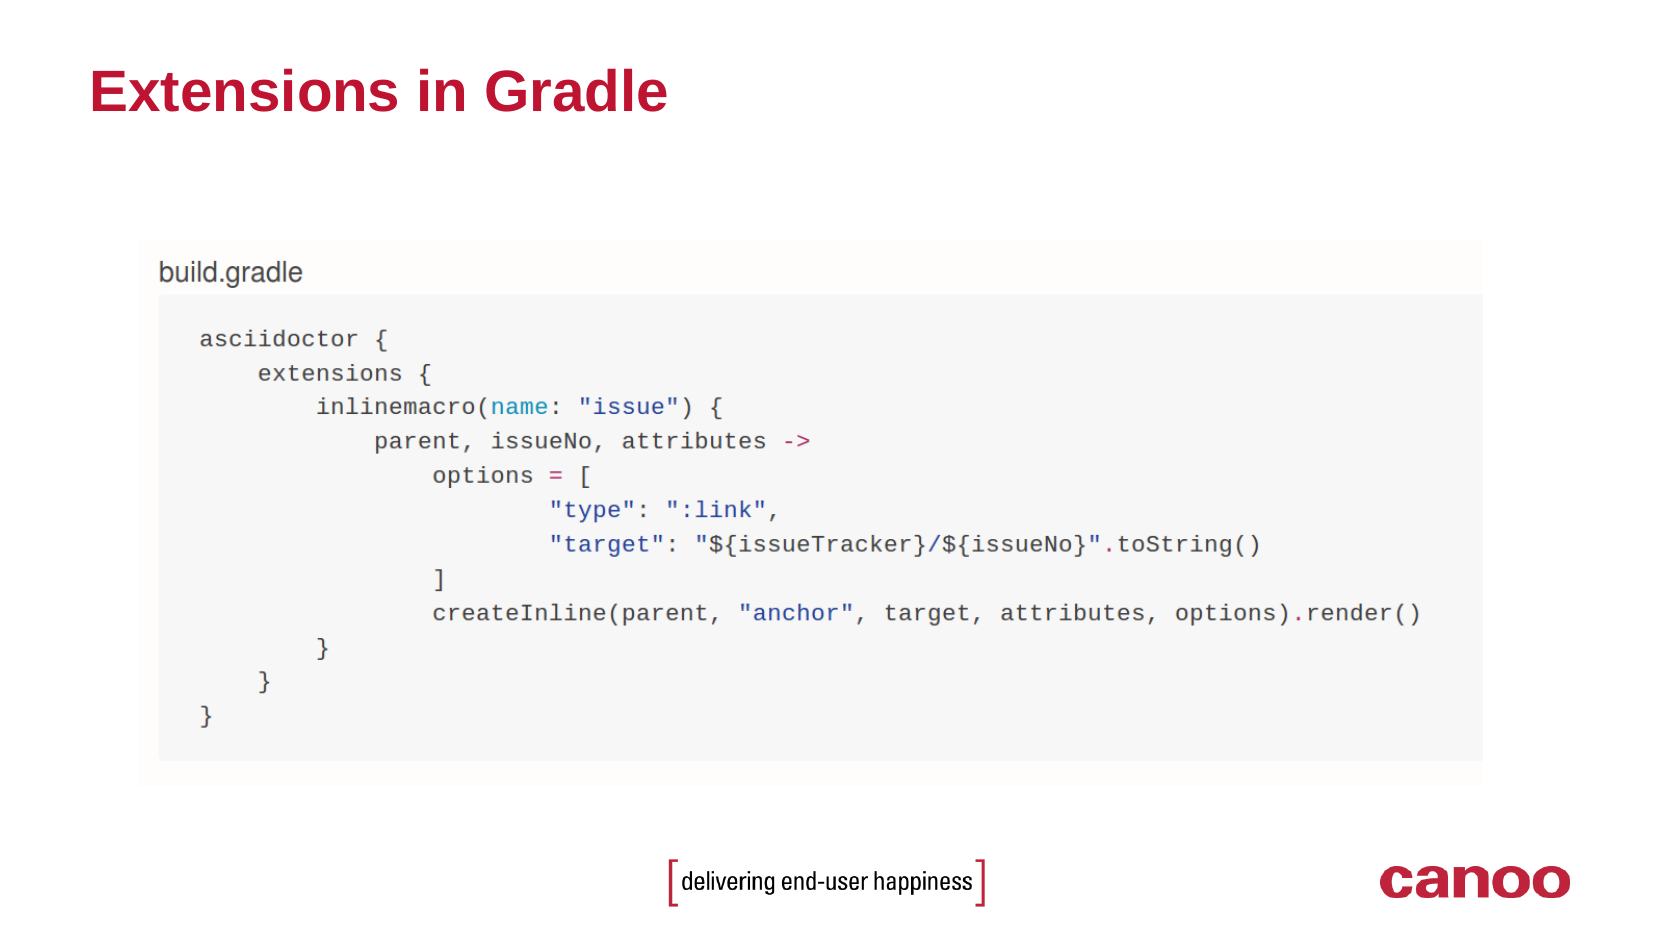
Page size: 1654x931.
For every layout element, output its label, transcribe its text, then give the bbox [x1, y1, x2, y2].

title Extensions in Gradle [75, 45, 1591, 136]
picture [662, 855, 991, 910]
picture [138, 239, 1516, 786]
picture [1380, 866, 1570, 898]
